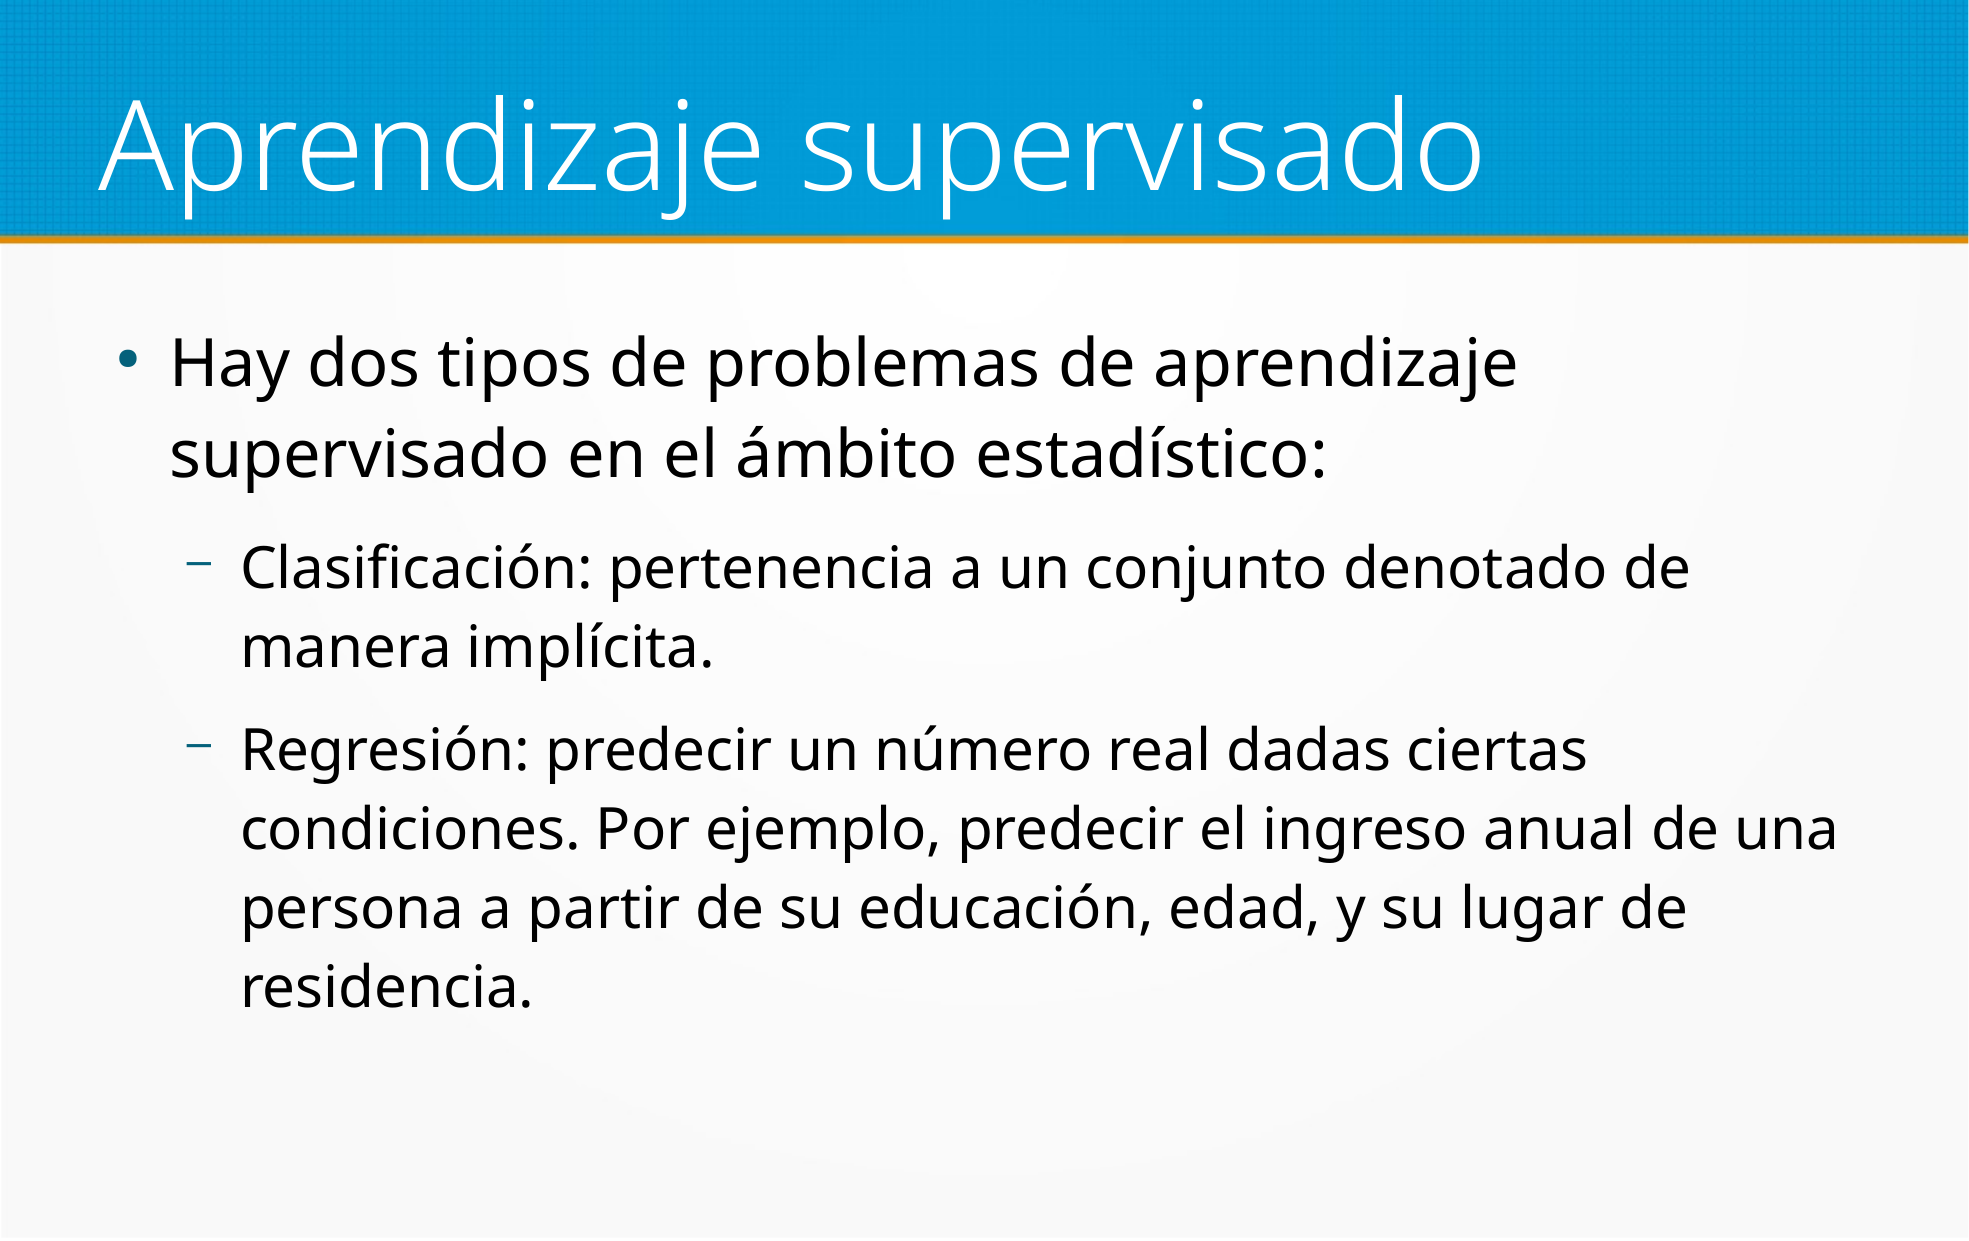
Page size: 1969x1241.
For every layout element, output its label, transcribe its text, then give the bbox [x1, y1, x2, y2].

list Hay dos tipos de problemas de aprendizaje supervisado en el ámbito estadístico: Clasificación: pertenencia a un conjunto denotado de manera implícita. Regresión: predecir un número real dadas ciertas condiciones. Por ejemplo, predecir el ingreso anual de una persona a partir de su educación, edad, y su lugar de residencia. [98, 315, 1861, 1081]
picture [0, 233, 1969, 1241]
title Aprendizaje supervisado [98, 19, 1870, 227]
